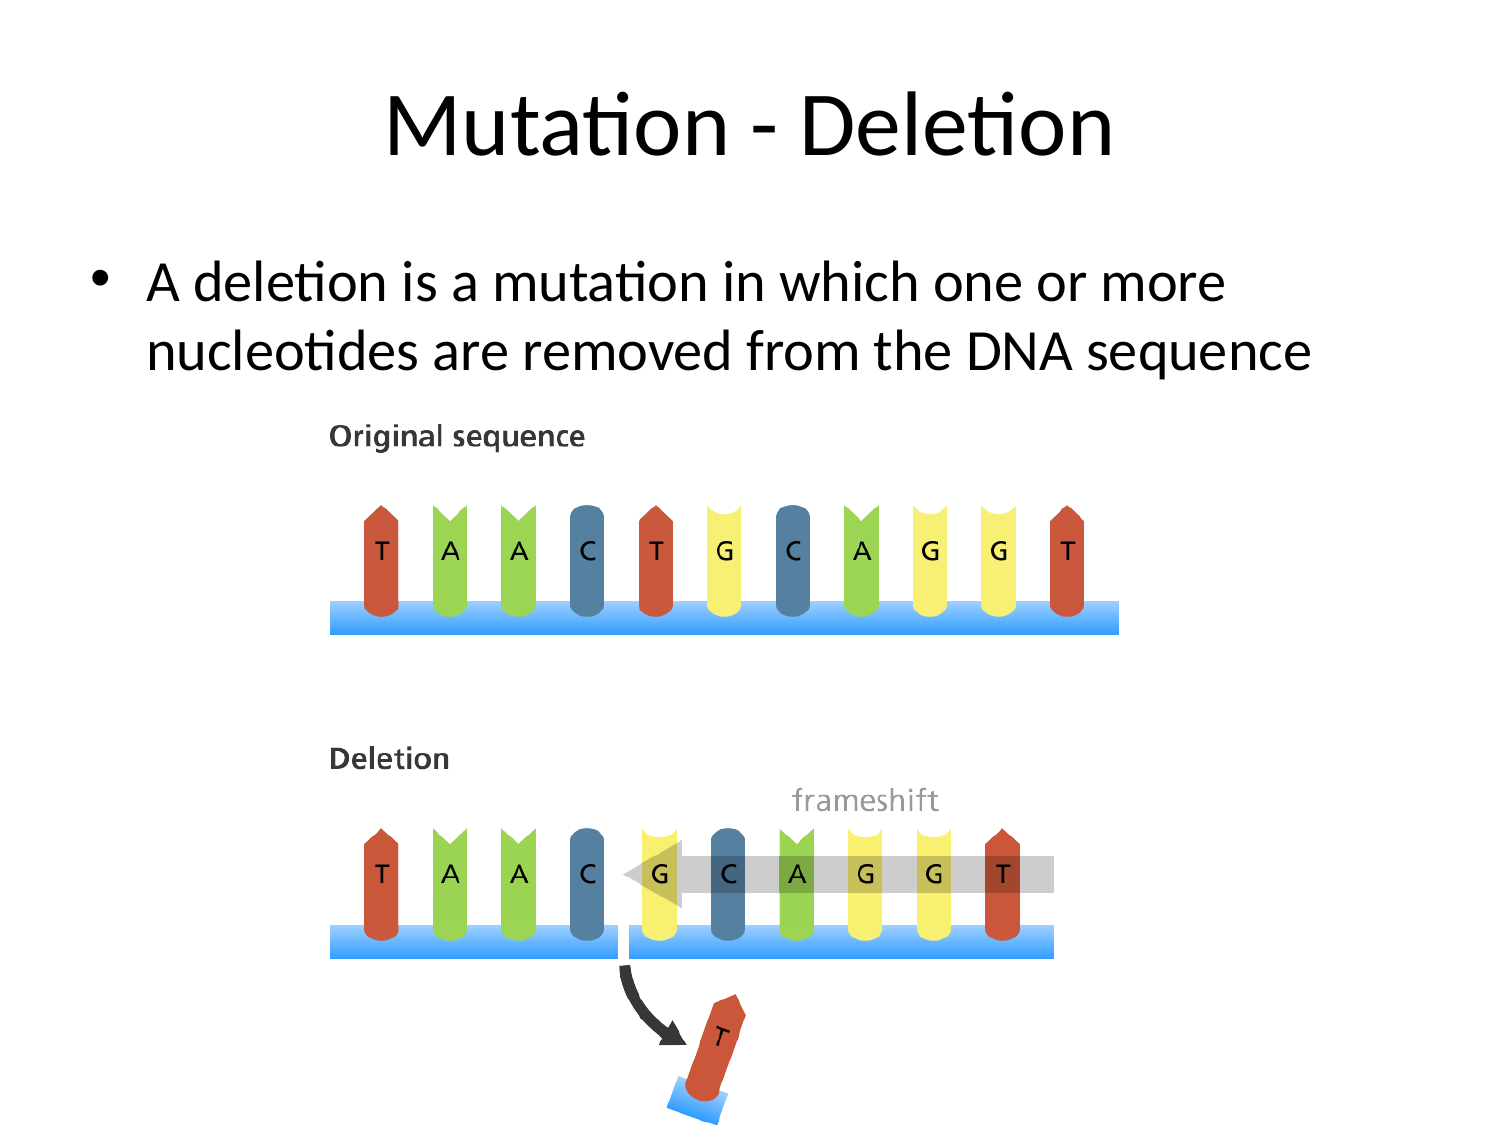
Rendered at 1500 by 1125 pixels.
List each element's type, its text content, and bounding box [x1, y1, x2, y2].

title Mutation - Deletion [75, 25, 1425, 213]
list A deletion is a mutation in which one or more nucleotides are removed from the DNA sequence [75, 235, 1425, 978]
picture [198, 385, 1341, 1125]
